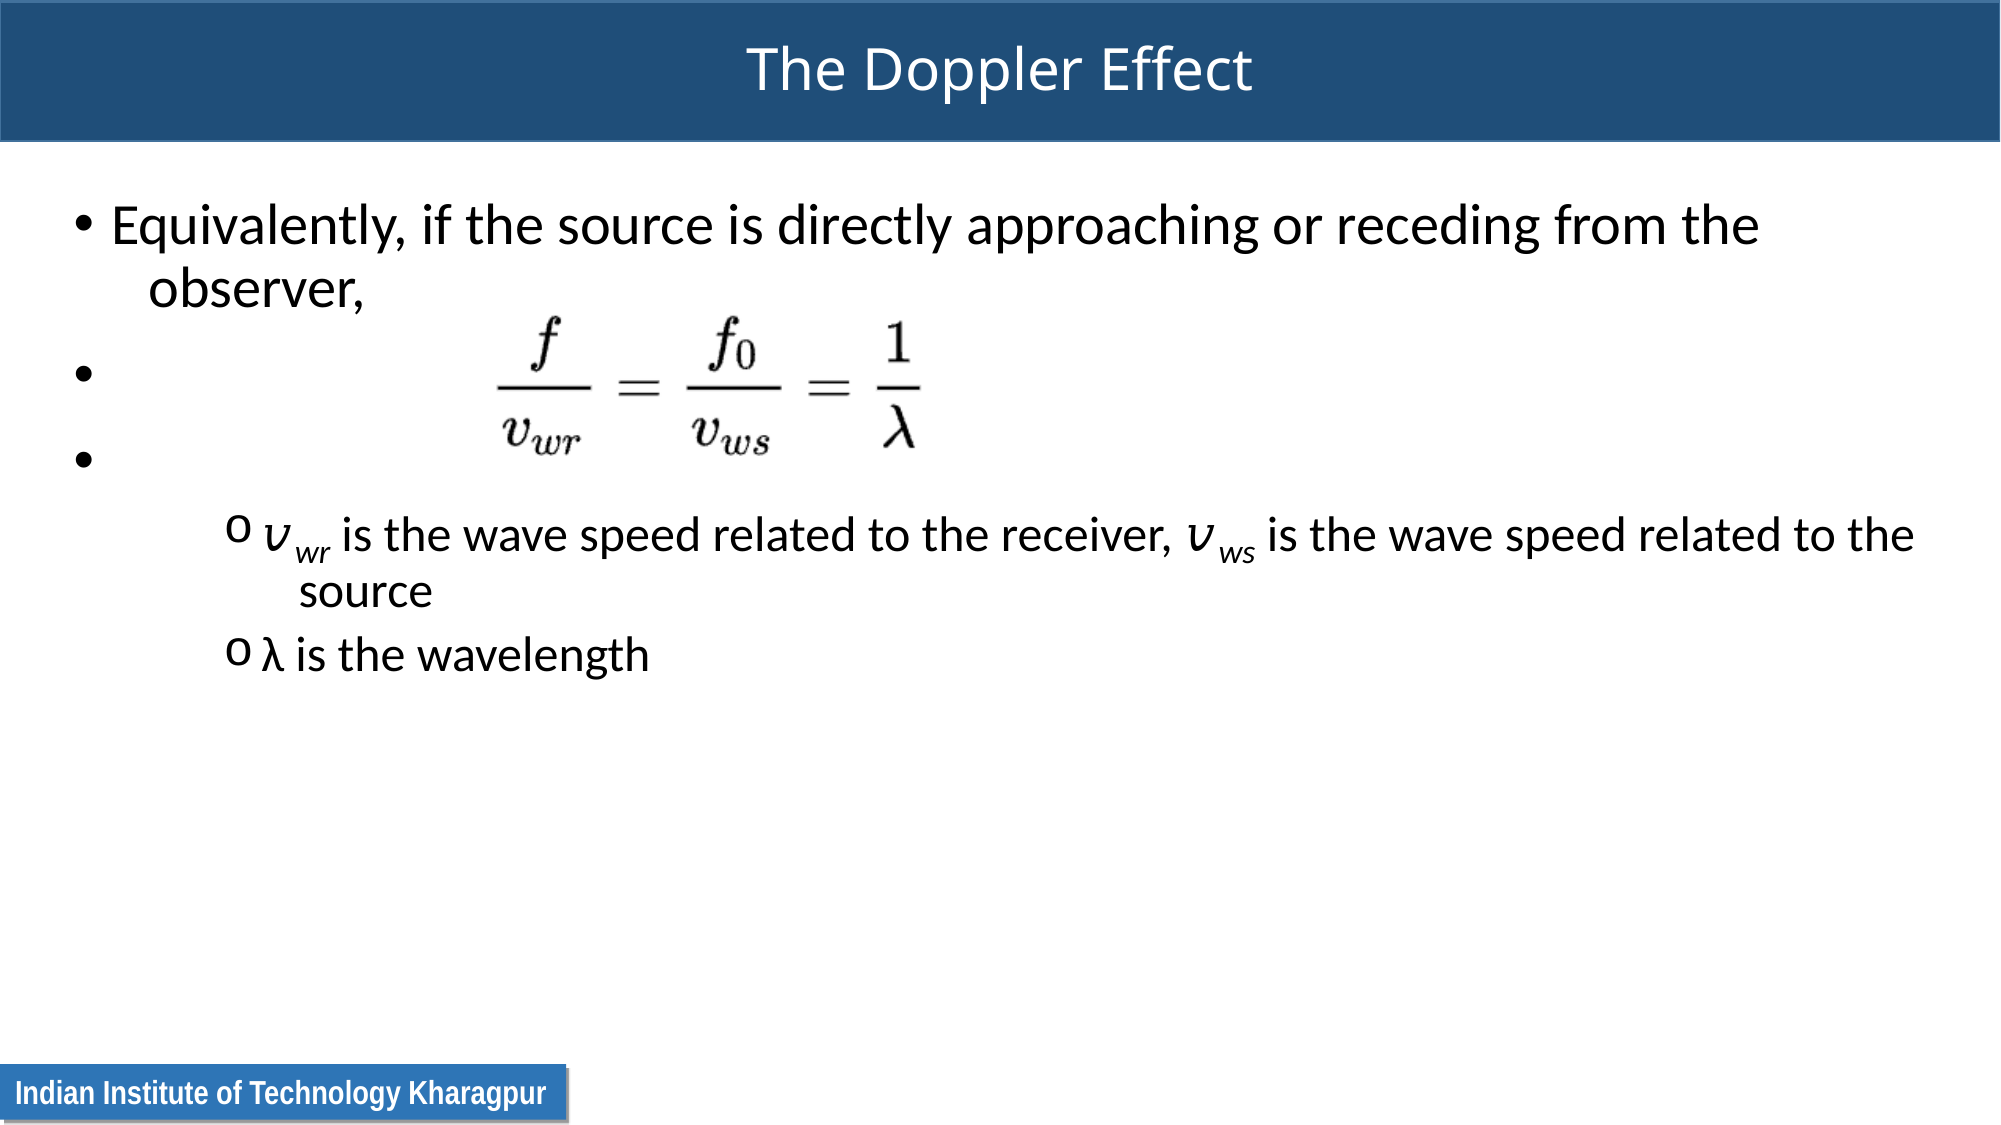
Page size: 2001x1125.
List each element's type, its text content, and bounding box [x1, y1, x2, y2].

list Equivalently, if the source is directly approaching or receding from the observer, 𝑣wr is the wave speed related to the receiver, 𝑣ws is the wave speed related to the source λ is the wavelength [58, 186, 1954, 1065]
picture [464, 280, 984, 478]
title The Doppler Effect [0, 1, 2000, 141]
